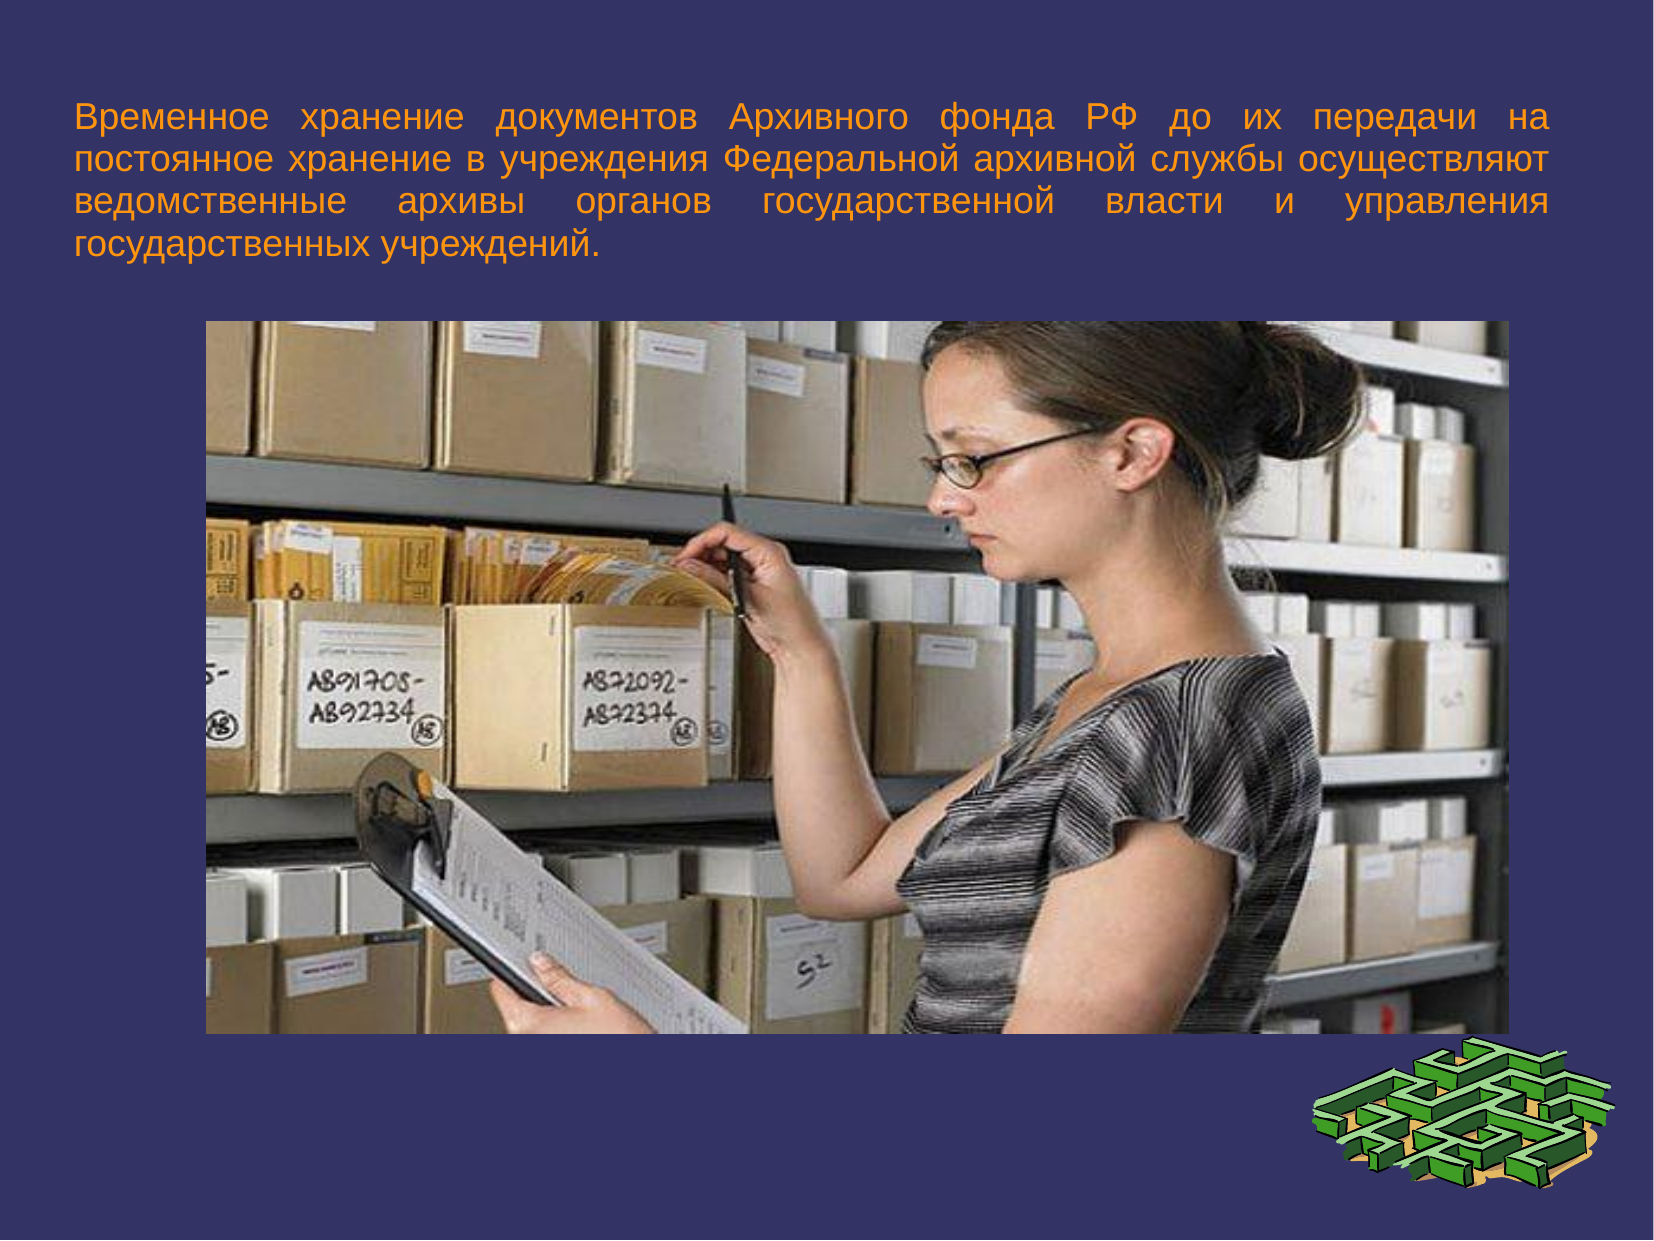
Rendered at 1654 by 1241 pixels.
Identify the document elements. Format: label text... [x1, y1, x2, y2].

picture [206, 321, 1509, 1034]
text_box Временное хранение документов Архивного фонда РФ до их передачи на постоянное хранение в учреждения Федеральной архивной службы осуществляют ведомственные архивы органов государственной власти и управления государственных учреждений. [59, 88, 1565, 296]
